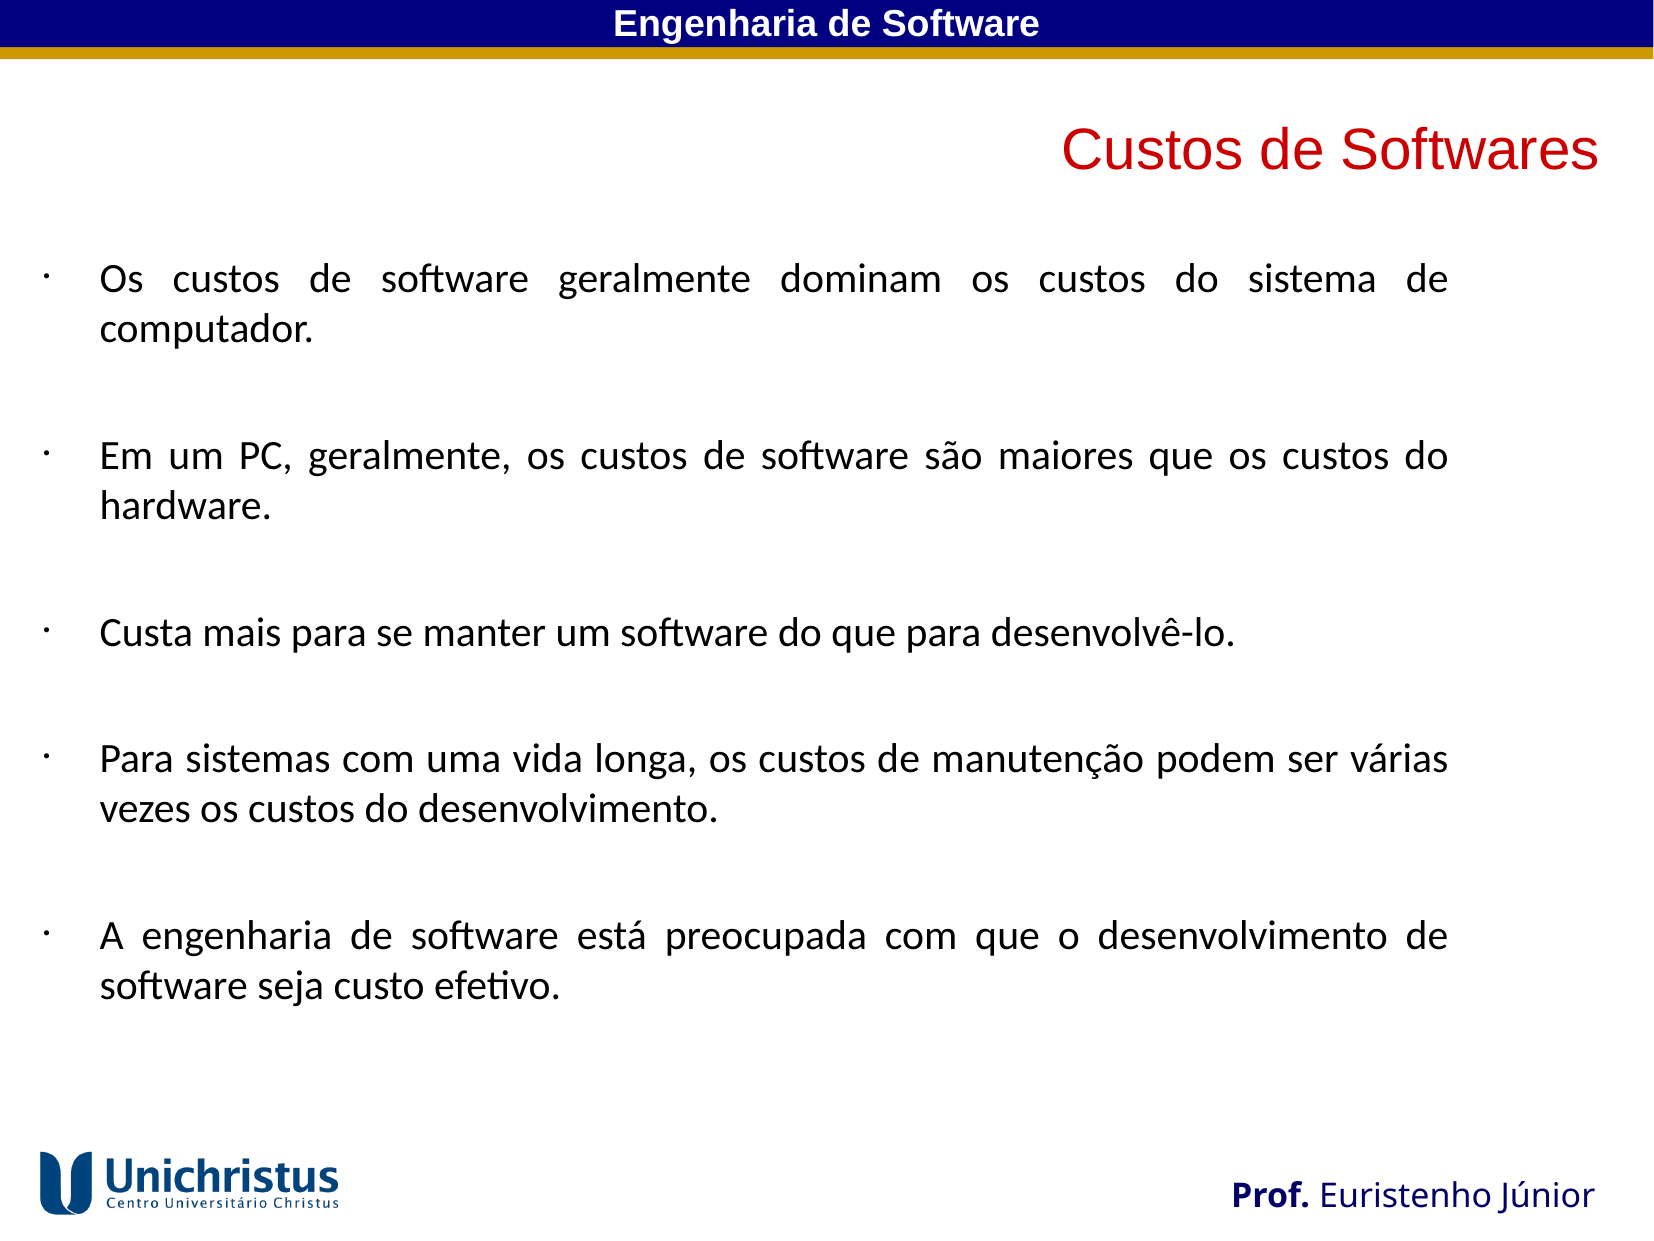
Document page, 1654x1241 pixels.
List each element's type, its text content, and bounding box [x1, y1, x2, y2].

text_box Engenharia de Software [0, 0, 1654, 48]
text_box [0, 48, 1654, 60]
text_box Prof. Euristenho Júnior [1216, 1163, 1654, 1224]
text_box Custos de Softwares [1047, 109, 1654, 189]
text_box Os custos de software geralmente dominam os custos do sistema de computador. Em um PC, geralmente, os custos de software são maiores que os custos do hardware. Custa mais para se manter um software do que para desenvolvê-lo. Para sistemas com uma vida longa, os custos de manutenção podem ser várias vezes os custos do desenvolvimento. A engenharia de software está preocupada com que o desenvolvimento de software seja custo efetivo. [28, 243, 1465, 987]
picture [35, 1148, 343, 1217]
